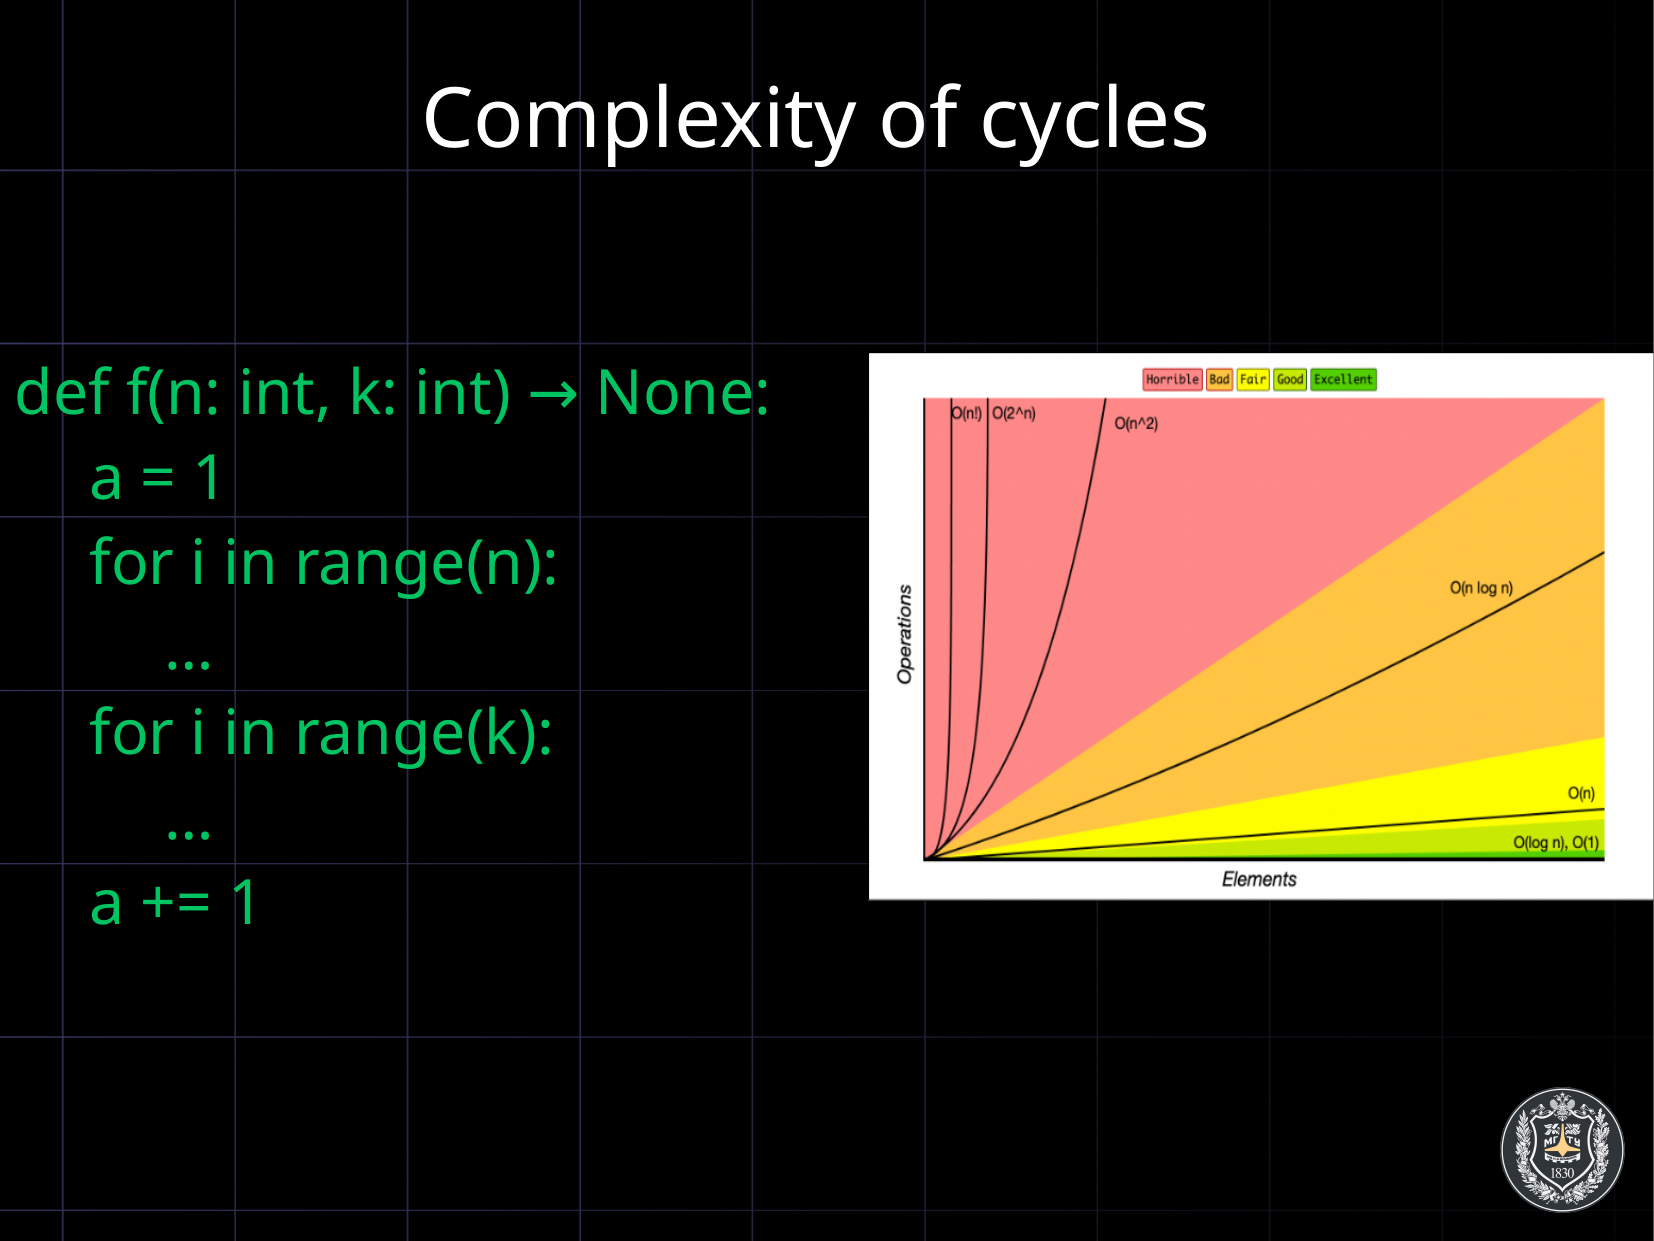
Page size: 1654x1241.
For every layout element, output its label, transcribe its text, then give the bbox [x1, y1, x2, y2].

picture [0, 0, 1654, 1241]
title Complexity of cycles [82, 37, 1571, 193]
text_box def f(n: int, k: int) → None: a = 1 for i in range(n): … for i in range(k): … a += 1 [0, 340, 1201, 1156]
